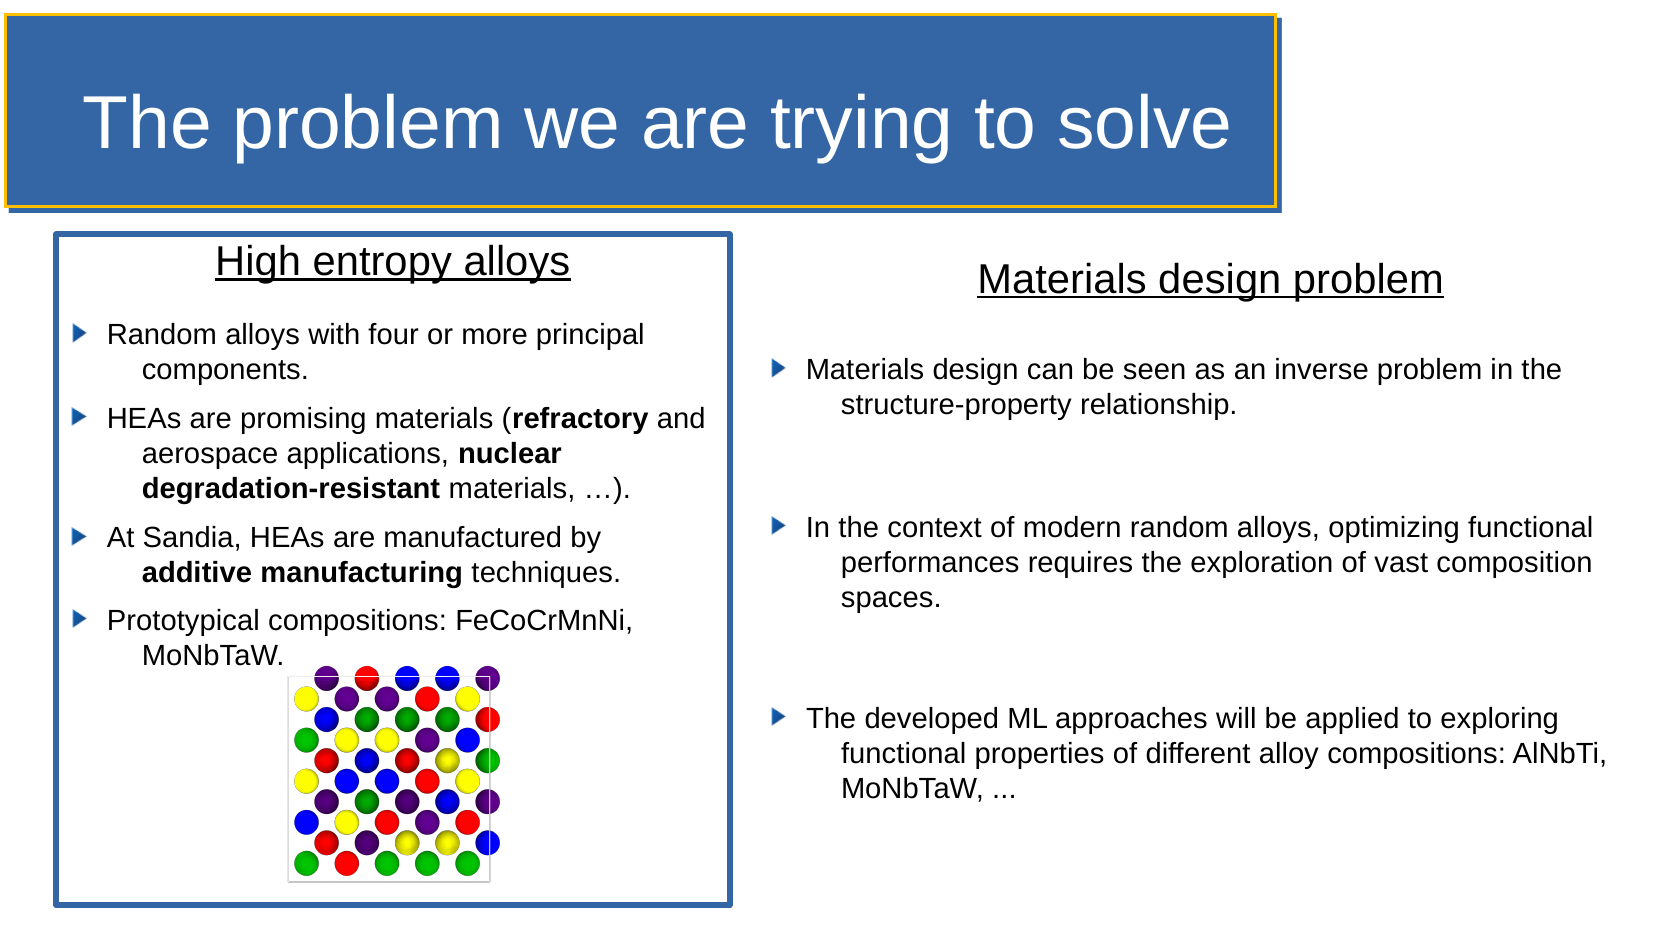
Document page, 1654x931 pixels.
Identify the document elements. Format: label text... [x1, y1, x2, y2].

text_box The developed ML approaches will be applied to exploring functional properties of different alloy compositions: AlNbTi, MoNbTaW, ... [755, 692, 1631, 832]
text_box High entropy alloys [179, 227, 607, 287]
text_box In the context of modern random alloys, optimizing functional performances requires the exploration of vast composition spaces. [755, 501, 1630, 580]
text_box HEAs are promising materials (refractory and aerospace applications, nuclear degradation-resistant materials, …). [56, 392, 730, 511]
text_box Materials design can be seen as an inverse problem in the structure-property relationship. [755, 343, 1630, 423]
text_box At Sandia, HEAs are manufactured by additive manufacturing techniques. [56, 511, 730, 595]
text_box Prototypical compositions: FeCoCrMnNi, MoNbTaW. [56, 595, 730, 673]
text_box The problem we are trying to solve [82, 44, 1235, 192]
text_box Materials design problem [926, 244, 1496, 307]
picture [282, 673, 504, 888]
text_box Random alloys with four or more principal components. [56, 308, 730, 388]
